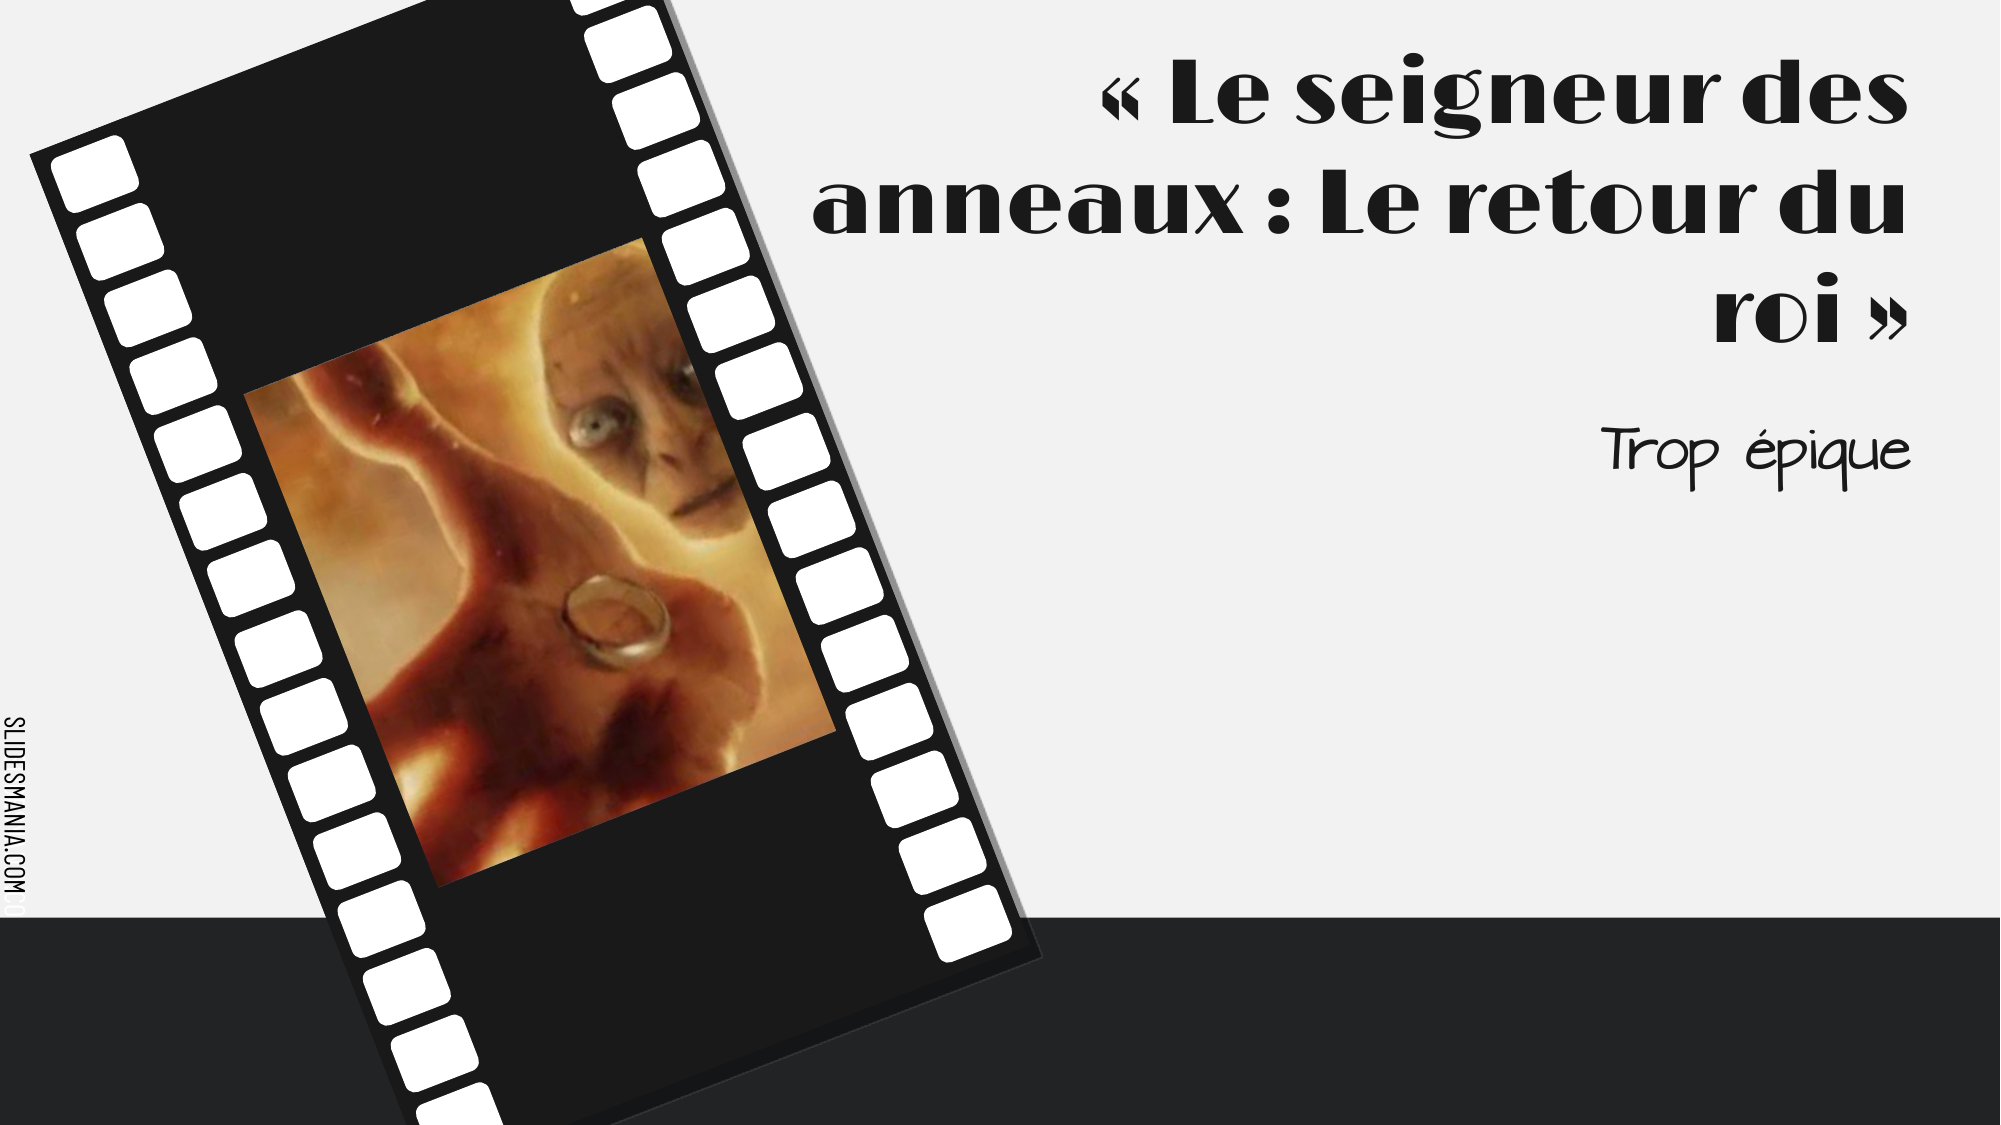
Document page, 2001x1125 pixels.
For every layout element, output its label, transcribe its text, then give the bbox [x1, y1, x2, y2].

picture [243, 239, 837, 888]
text_box « Le seigneur des anneaux : Le retour du roi » [636, 23, 1927, 240]
text_box Trop épique [1085, 411, 1927, 791]
